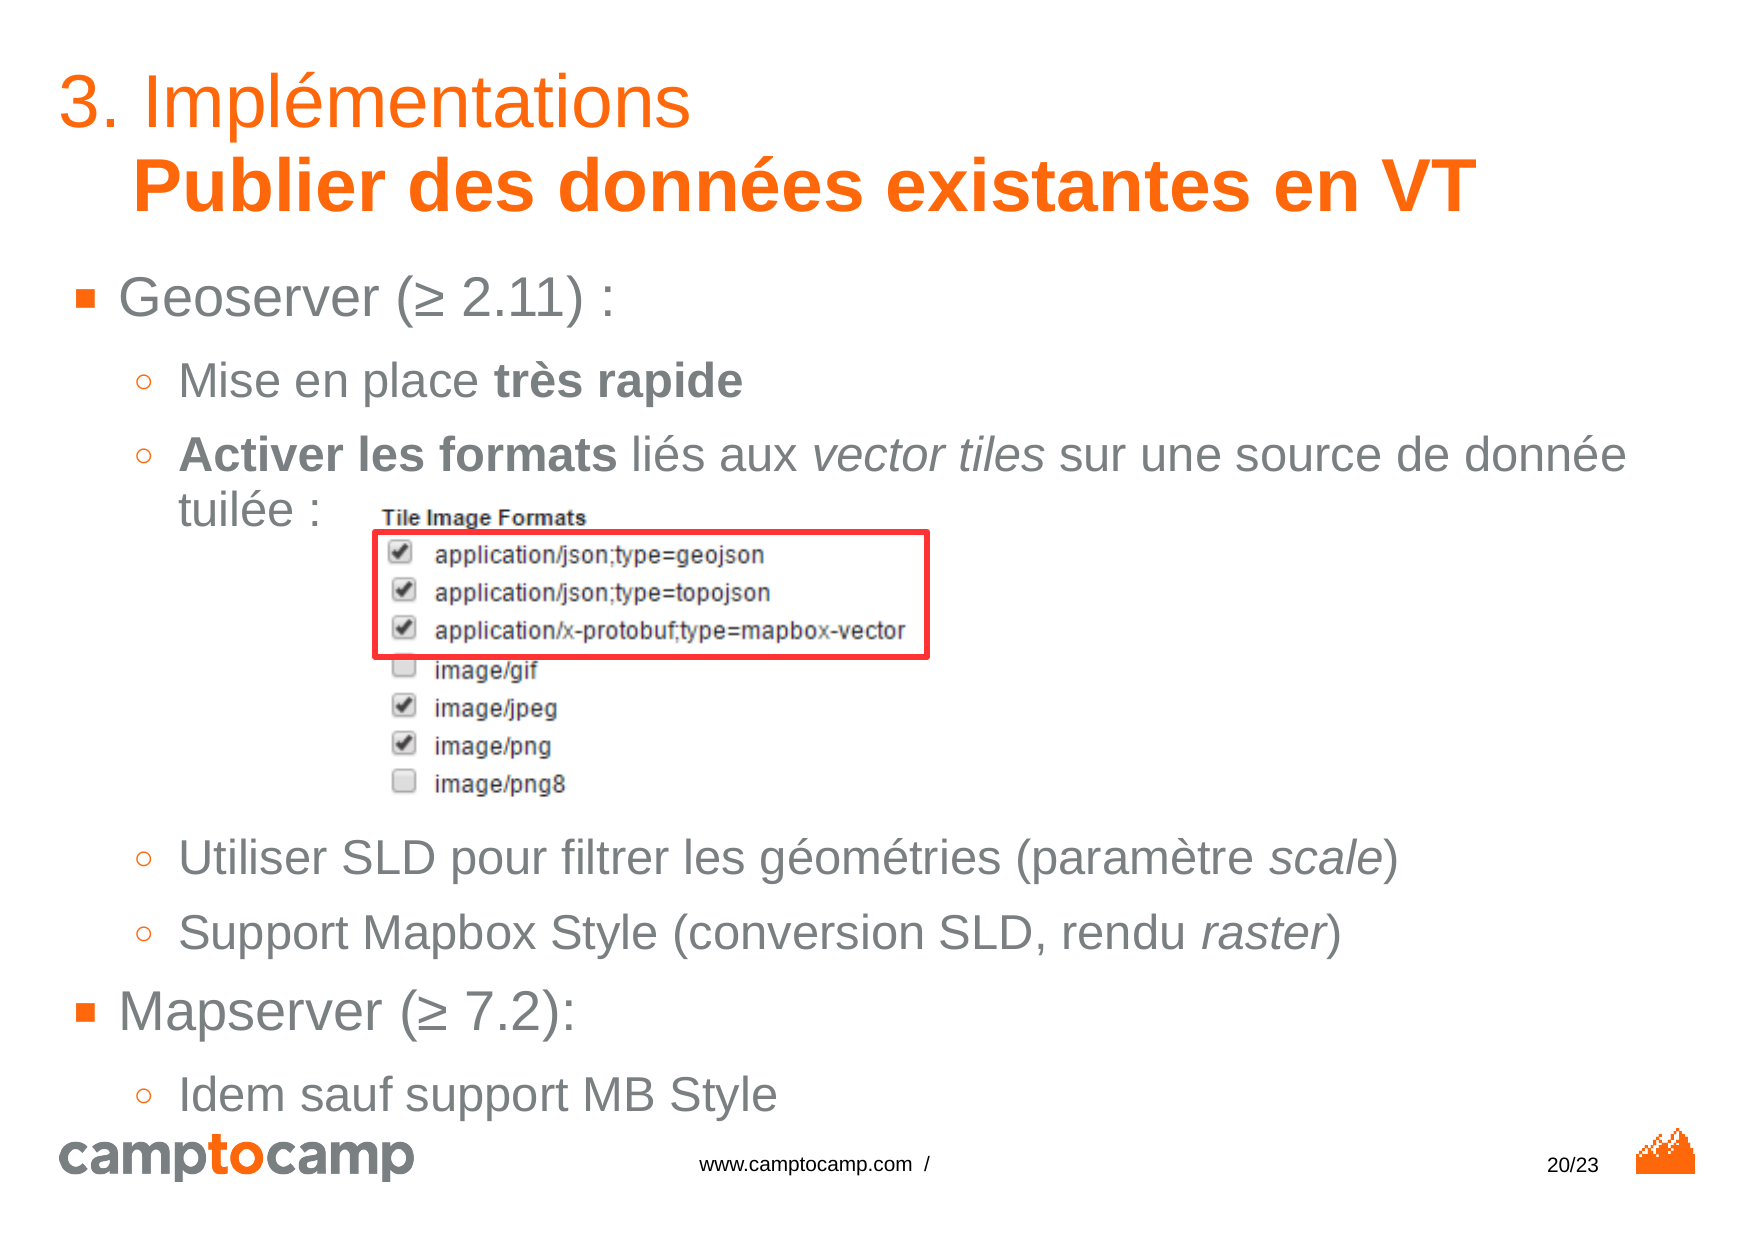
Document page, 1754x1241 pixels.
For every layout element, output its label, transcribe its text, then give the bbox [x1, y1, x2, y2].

picture [59, 1134, 414, 1182]
picture [1636, 1128, 1695, 1174]
list Geoserver (≥ 2.11) : Mise en place très rapide Activer les formats liés aux vector tiles sur une source de donnée tuilée : Utiliser SLD pour filtrer les géométries (paramètre scale) Support Mapbox Style (conversion SLD, rendu raster) Mapserver (≥ 7.2): Idem sauf support MB Style [59, 265, 1696, 1123]
title 3. Implémentations Publier des données existantes en VT [59, 59, 1695, 247]
picture [366, 496, 928, 815]
picture [378, 535, 924, 654]
